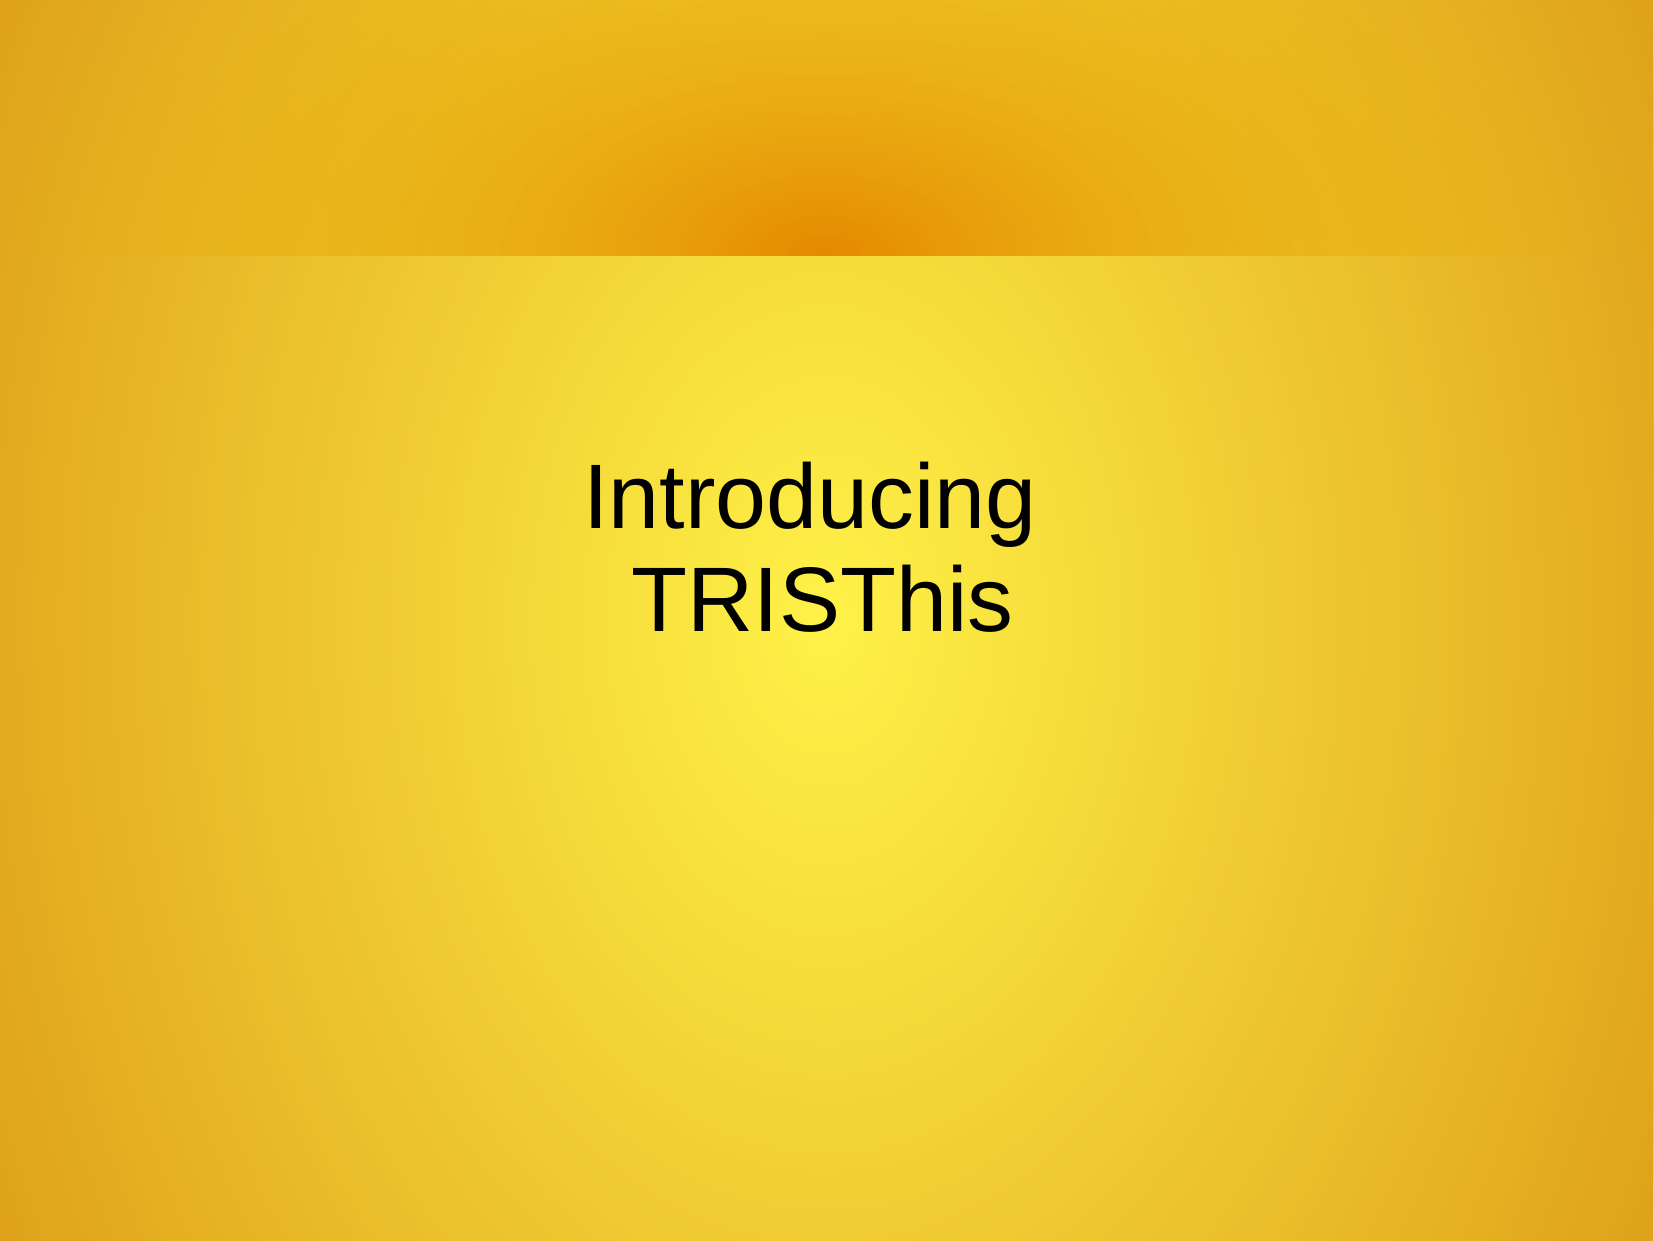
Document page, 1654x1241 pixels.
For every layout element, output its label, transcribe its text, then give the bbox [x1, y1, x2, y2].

subtitle Introducing TRISThis [78, 70, 1567, 1027]
